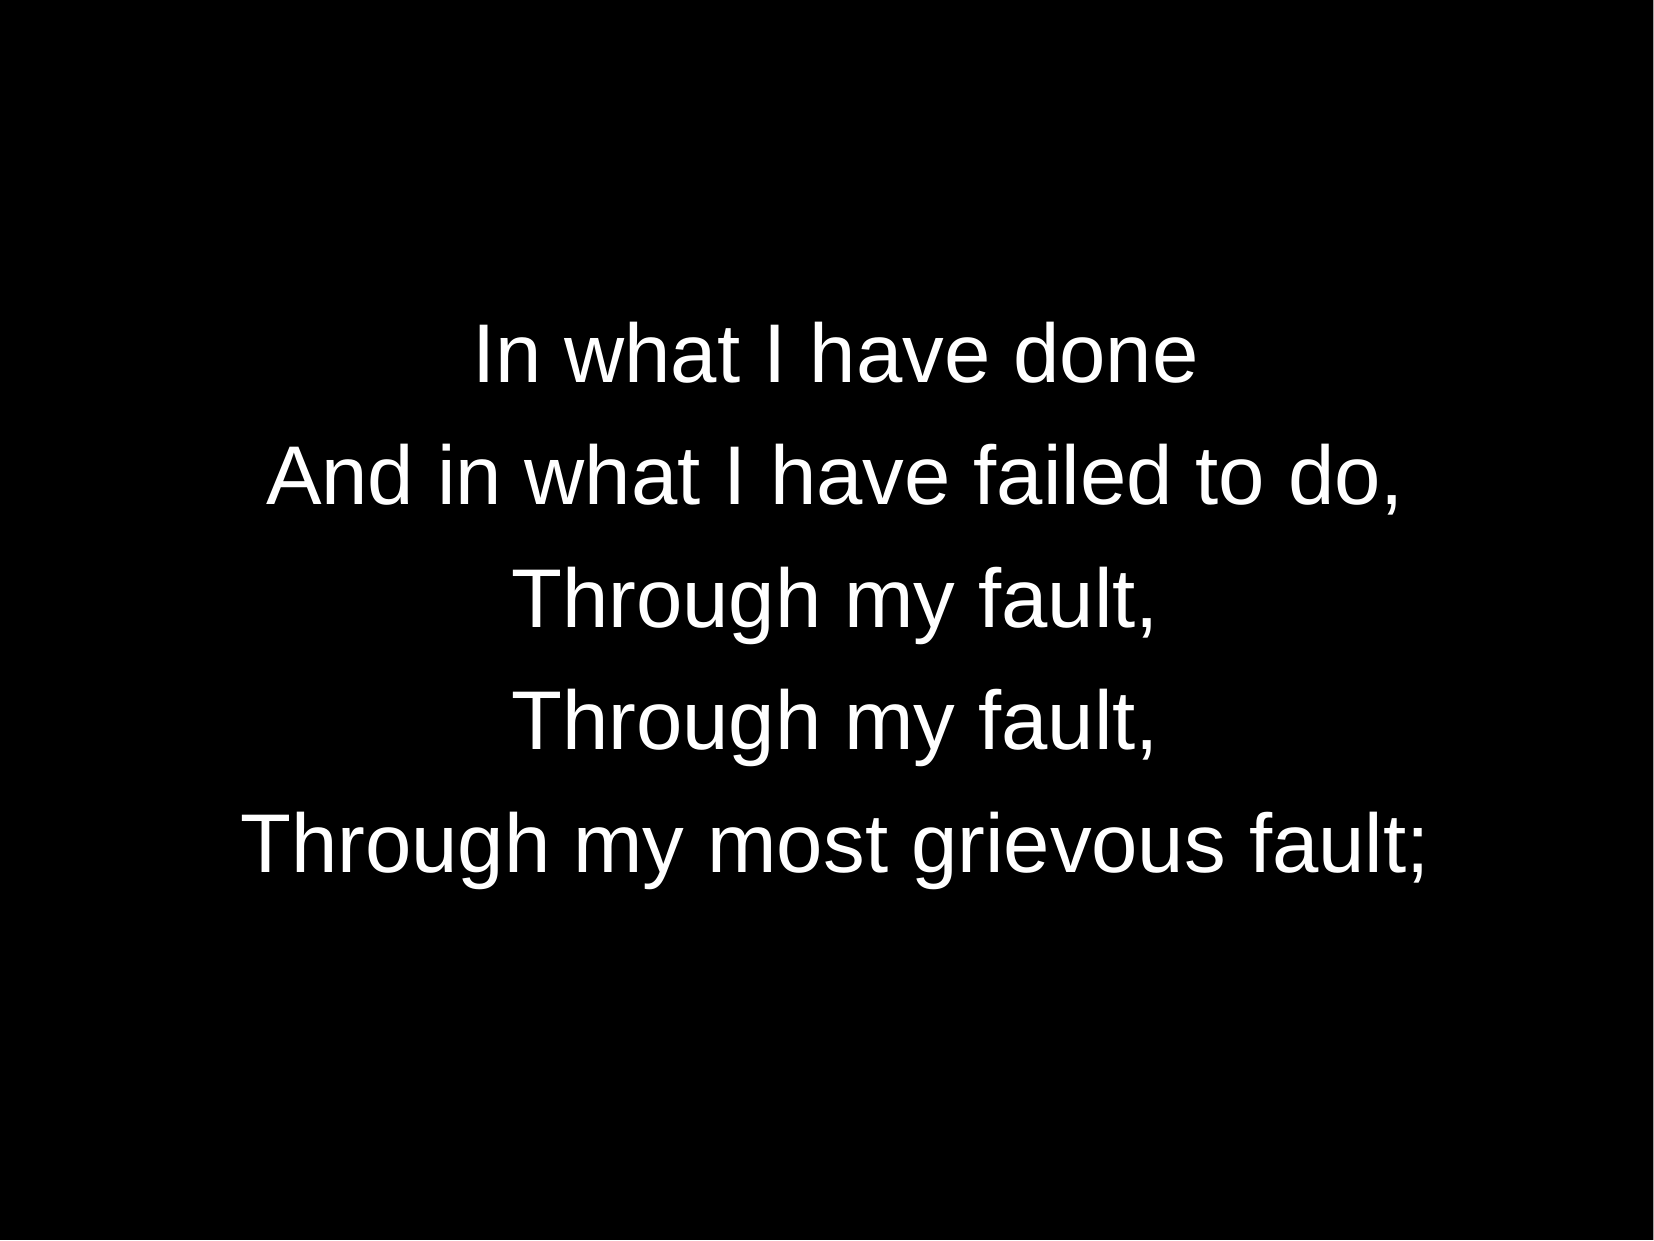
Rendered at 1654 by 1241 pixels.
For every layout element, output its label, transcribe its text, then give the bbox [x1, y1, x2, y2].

list In what I have done And in what I have failed to do, Through my fault, Through my fault, Through my most grievous fault; [0, 307, 1654, 1241]
